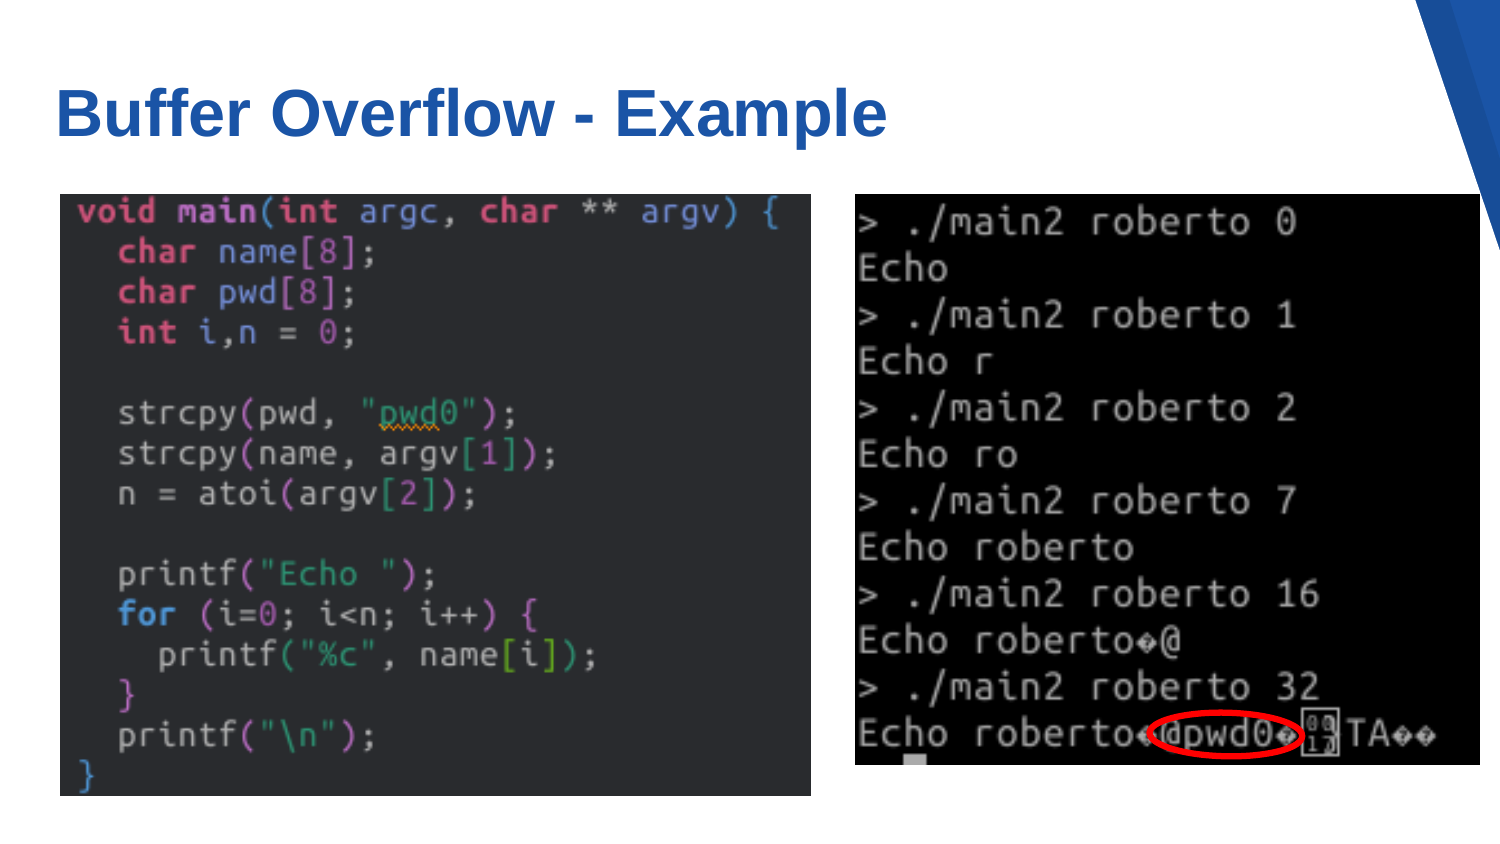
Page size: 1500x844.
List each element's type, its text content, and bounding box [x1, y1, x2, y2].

picture [60, 194, 811, 796]
picture [855, 194, 1480, 766]
title Buffer Overflow - Example [40, 97, 1231, 166]
